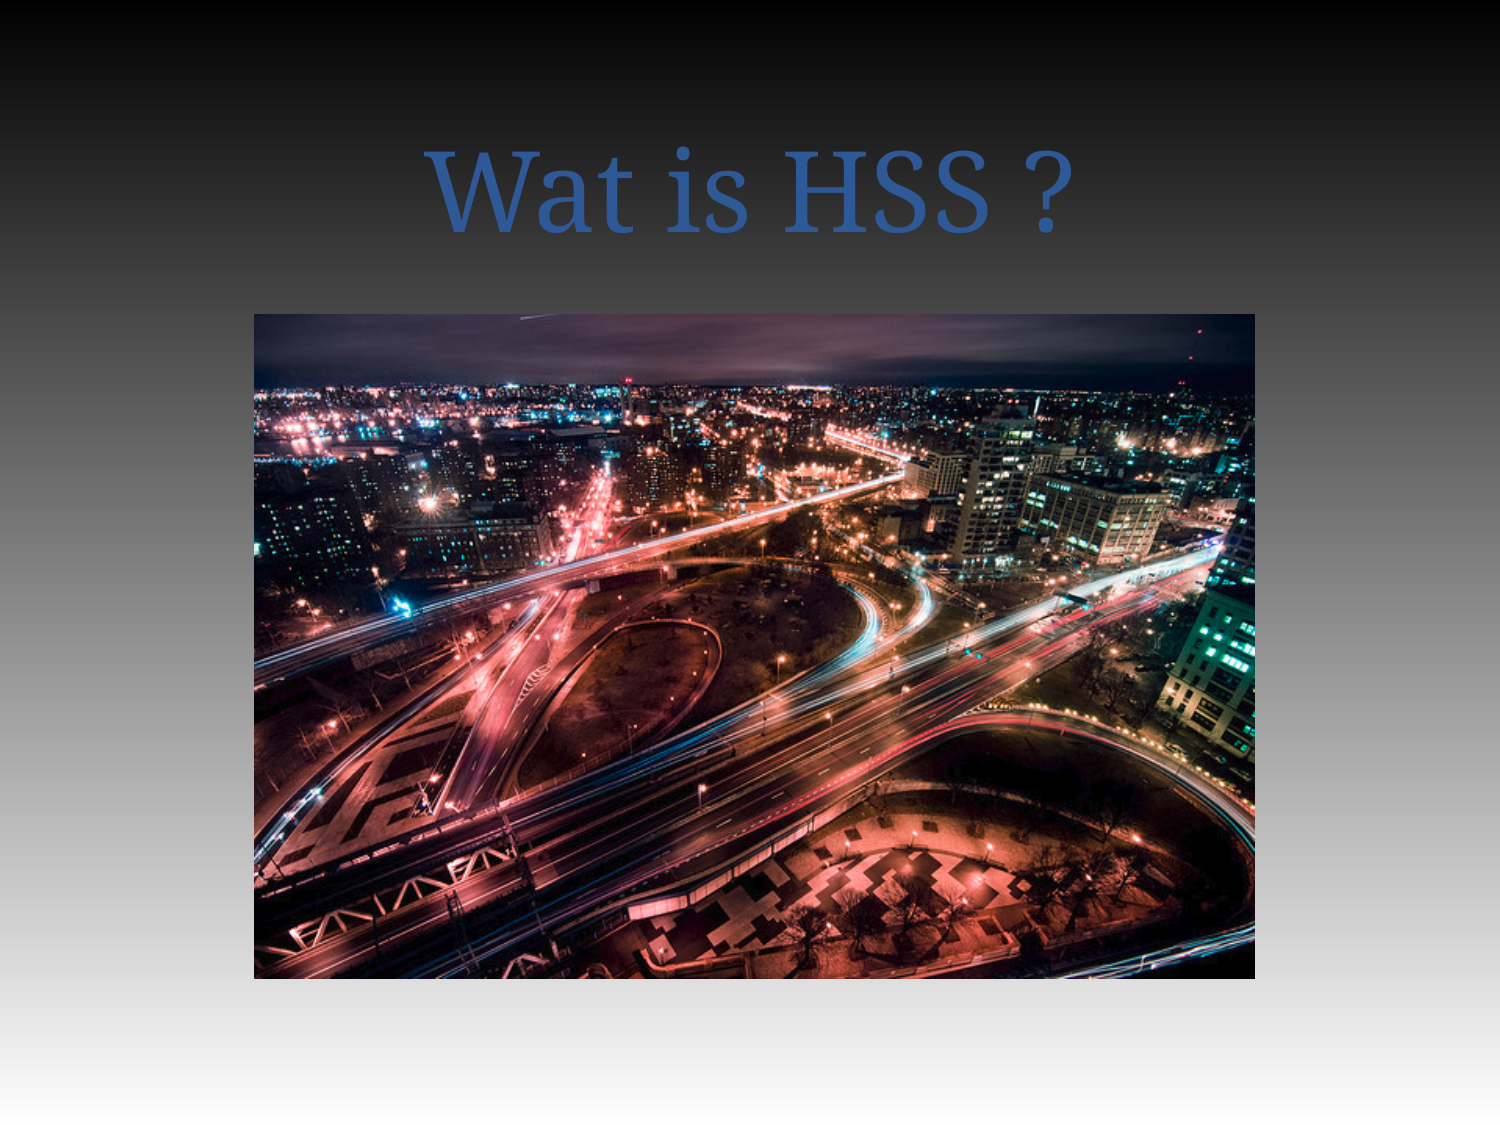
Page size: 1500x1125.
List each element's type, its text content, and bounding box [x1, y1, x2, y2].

picture [254, 314, 1255, 980]
list [75, 262, 1425, 1005]
title Wat is HSS ? [75, 0, 1425, 262]
